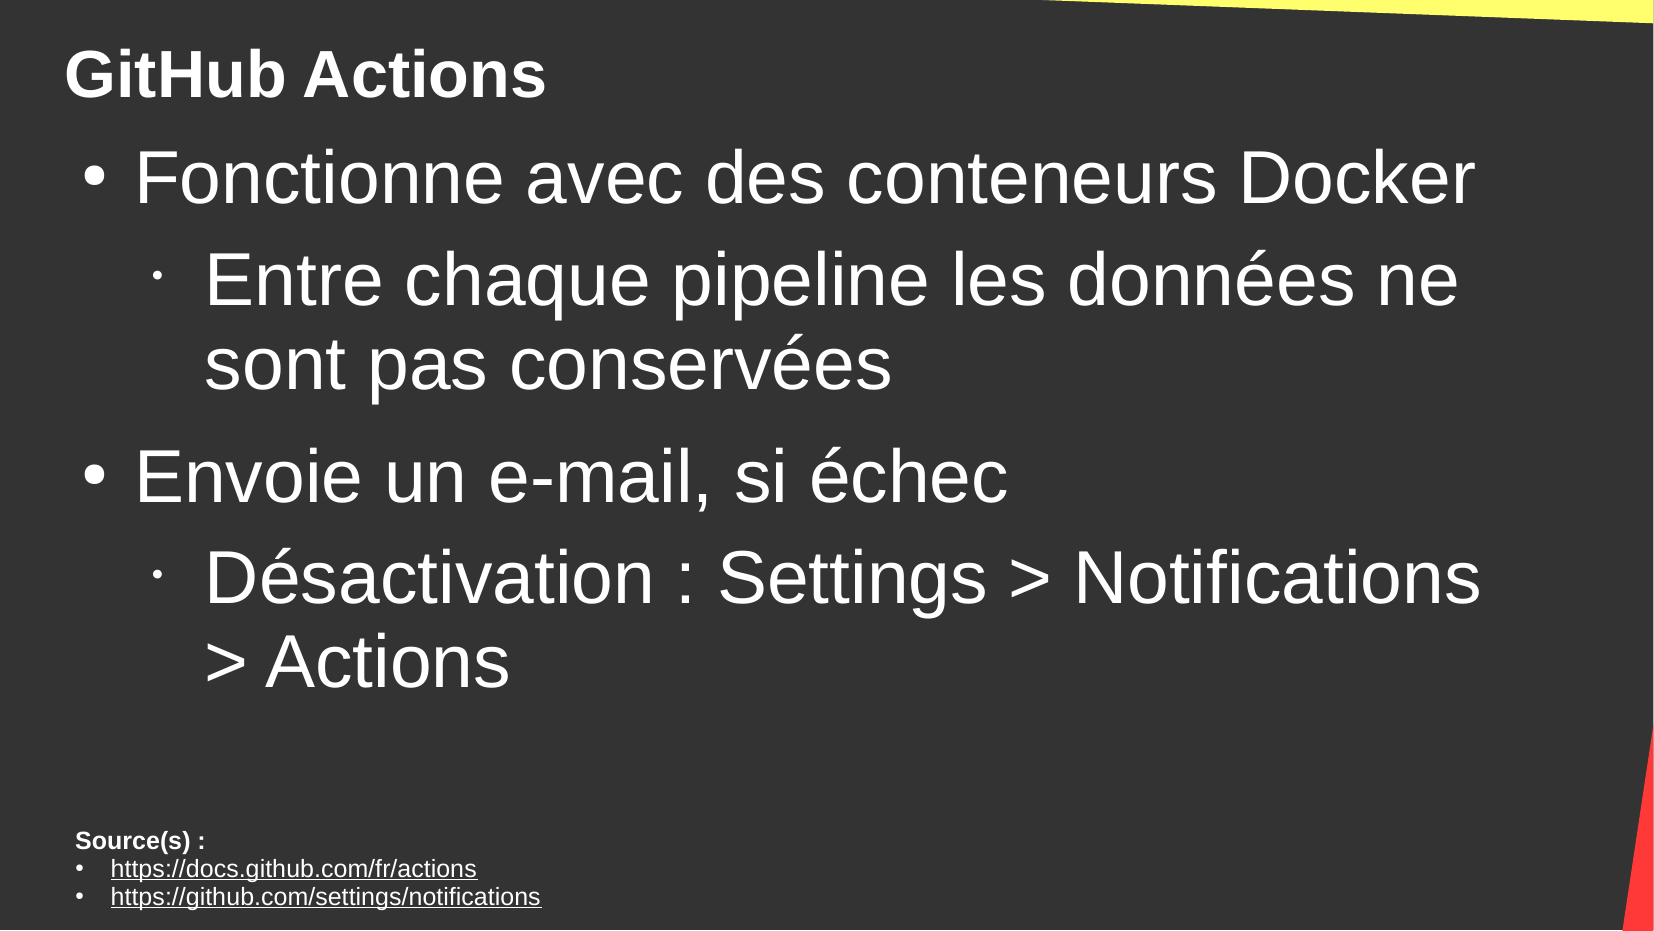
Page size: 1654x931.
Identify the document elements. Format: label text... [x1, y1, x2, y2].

list Fonctionne avec des conteneurs Docker Entre chaque pipeline les données ne sont pas conservées Envoie un e-mail, si échec Désactivation : Settings > Notifications > Actions [63, 135, 1542, 792]
text_box Source(s) : https://docs.github.com/fr/actions https://github.com/settings/notifications [60, 809, 1546, 919]
title GitHub Actions [64, 37, 1105, 119]
text_box [1042, 0, 1654, 24]
text_box [1622, 720, 1654, 931]
